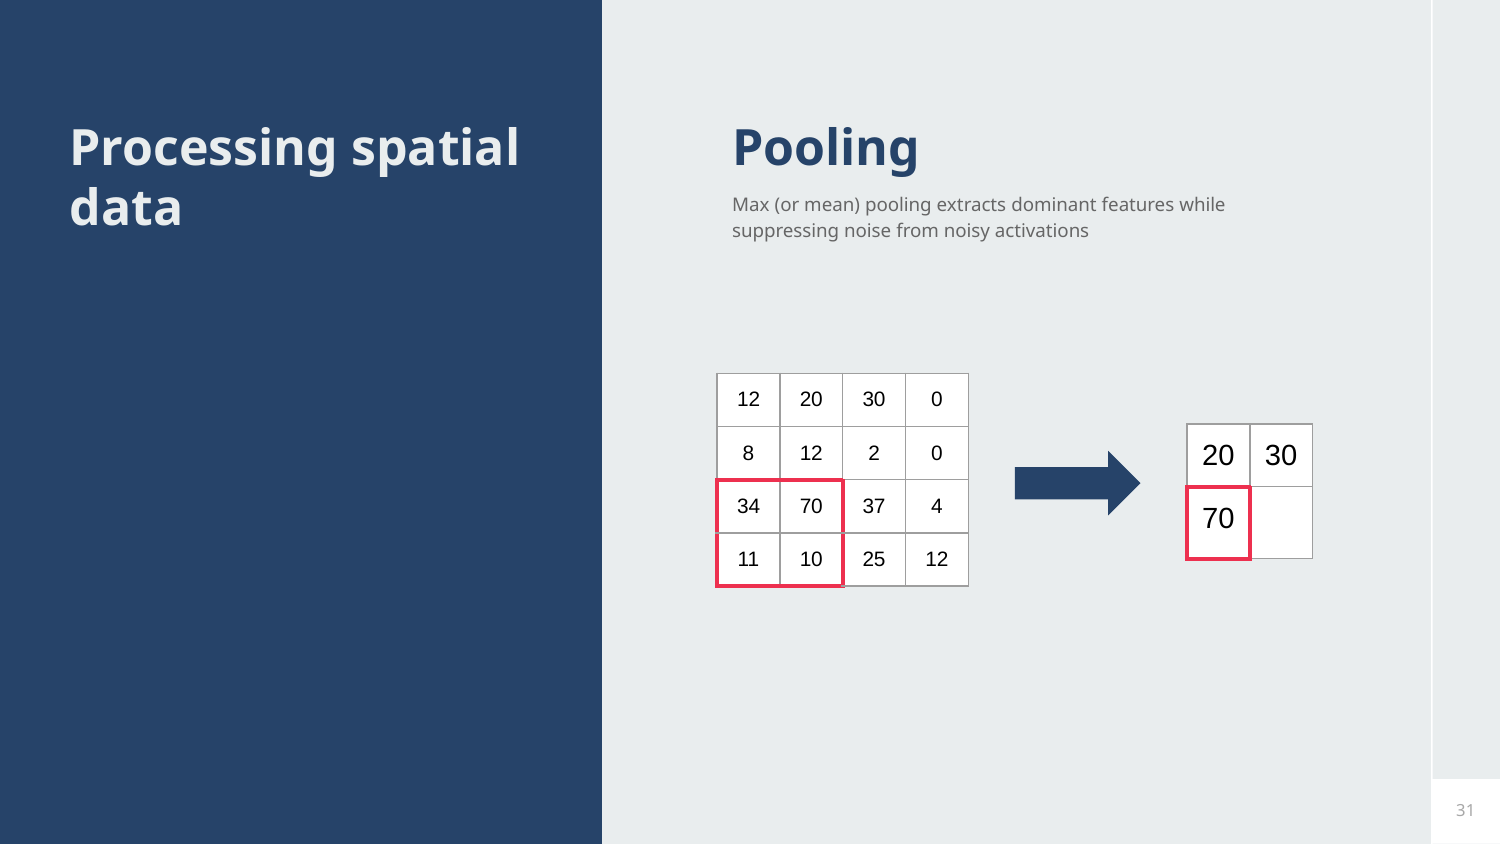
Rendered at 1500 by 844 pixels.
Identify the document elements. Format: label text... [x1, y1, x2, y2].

text_box [1014, 450, 1141, 516]
table_cell 0 [906, 427, 968, 479]
table_cell 10 [781, 534, 841, 584]
table_cell 11 [719, 534, 779, 584]
table_header 12 [718, 374, 779, 426]
table_cell 2 [843, 427, 905, 479]
table_cell 70 [1189, 489, 1248, 557]
title Pooling [717, 99, 1367, 194]
table_cell 37 [845, 480, 905, 532]
table_cell 12 [781, 427, 842, 478]
table_cell 4 [906, 480, 968, 532]
table_header 20 [781, 374, 842, 426]
list Max (or mean) pooling extracts dominant features while suppressing noise from noisy activations [717, 194, 1313, 256]
table_cell 25 [845, 534, 905, 585]
title Processing spatial data [54, 99, 582, 703]
table_header 20 [1188, 425, 1249, 485]
table_cell 12 [906, 534, 968, 585]
table_header 0 [906, 374, 968, 426]
table_header 30 [1251, 425, 1312, 486]
table_header 30 [843, 374, 905, 426]
table_cell 8 [718, 427, 779, 478]
table_cell 34 [719, 482, 779, 532]
table_cell [1252, 487, 1312, 558]
table_cell 70 [781, 482, 841, 532]
slide_number <number> [1400, 779, 1491, 844]
